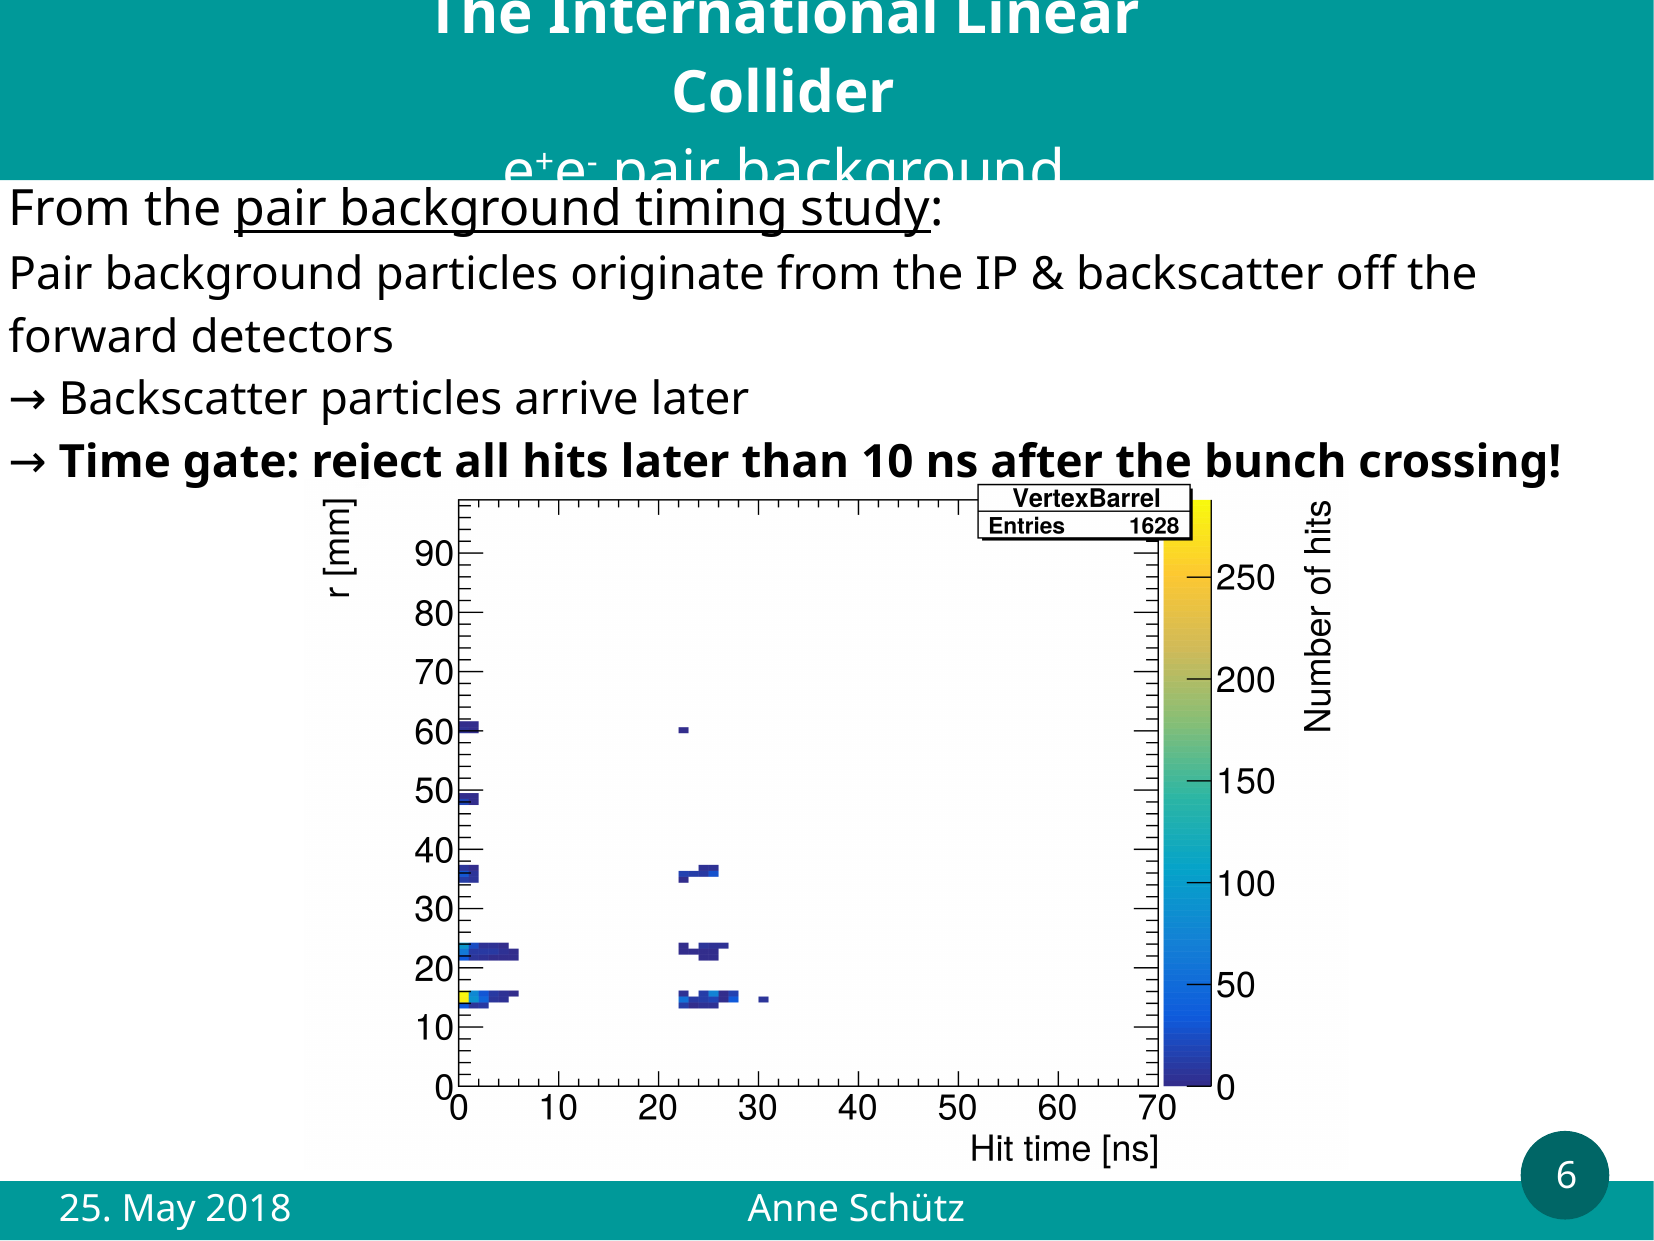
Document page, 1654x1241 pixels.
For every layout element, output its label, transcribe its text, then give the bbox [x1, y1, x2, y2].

title The International Linear Collider e+e- pair background [426, 0, 1227, 181]
picture [304, 479, 1349, 1171]
text_box From the pair background timing study: Pair background particles originate from the IP & backscatter off the forward detectors → Backscatter particles arrive later → Time gate: reject all hits later than 10 ns after the bunch crossing! [8, 196, 1636, 467]
